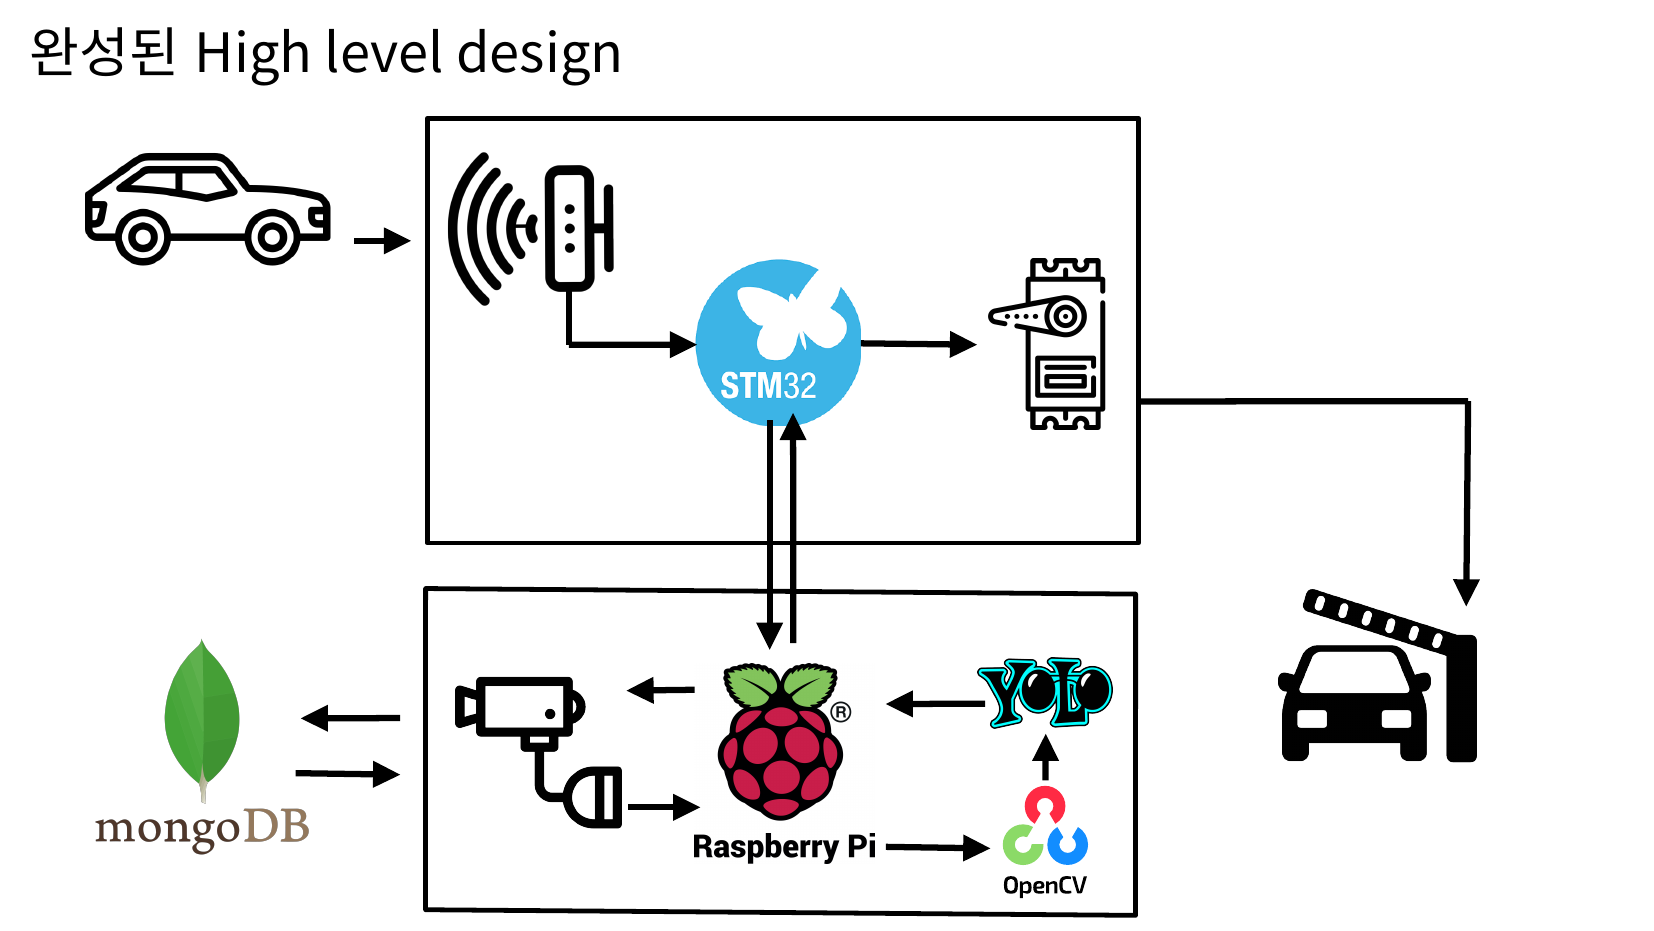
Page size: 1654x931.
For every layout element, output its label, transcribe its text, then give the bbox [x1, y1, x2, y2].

title 완성된 High level design [29, 4, 827, 93]
picture [1278, 576, 1477, 775]
picture [447, 145, 614, 312]
picture [960, 258, 1133, 430]
picture [695, 259, 861, 426]
picture [694, 663, 875, 864]
text_box [425, 588, 1136, 916]
text_box [427, 118, 1139, 543]
picture [88, 633, 316, 860]
picture [1002, 785, 1089, 899]
text_box [773, 426, 790, 543]
picture [74, 93, 341, 342]
picture [455, 669, 622, 836]
picture [977, 657, 1113, 730]
